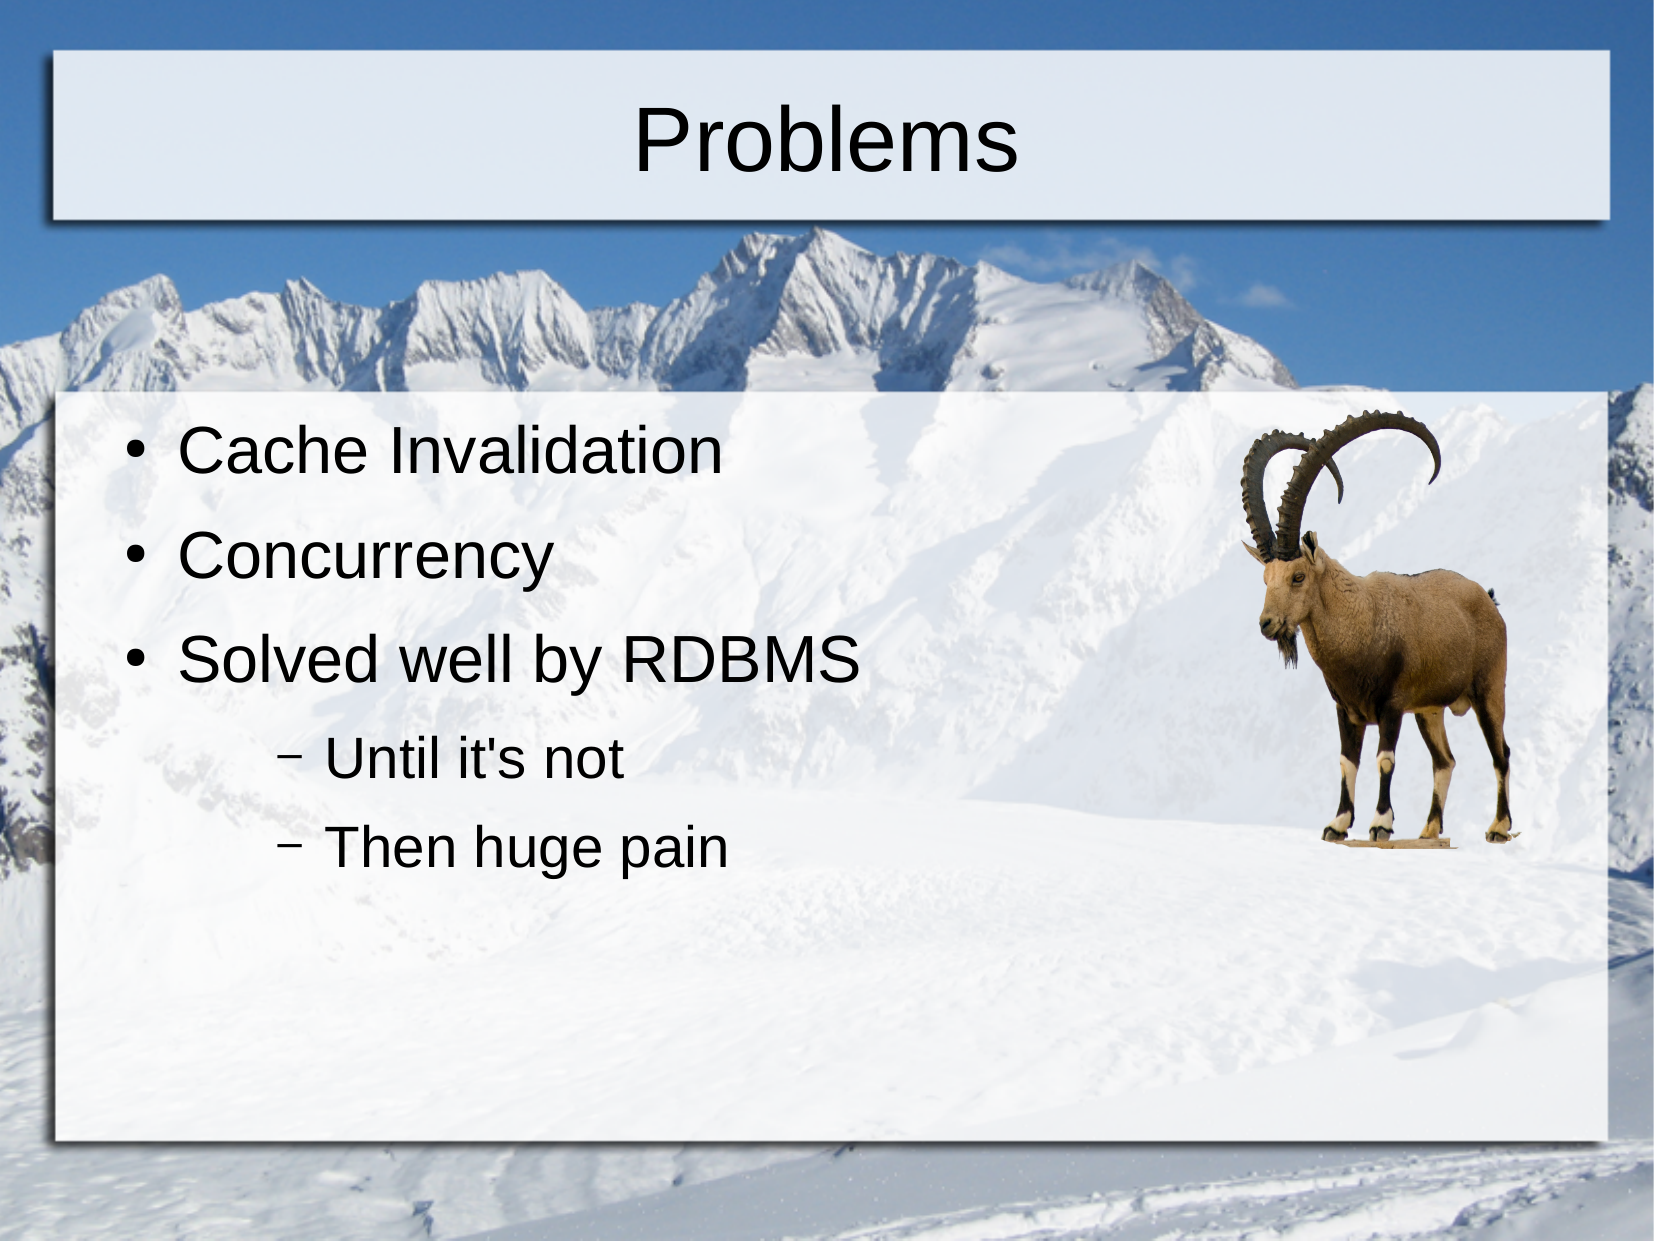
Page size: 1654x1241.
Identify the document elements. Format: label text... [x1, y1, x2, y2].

picture [0, 0, 1654, 1241]
title Problems [59, 61, 1595, 219]
list Cache Invalidation Concurrency Solved well by RDBMS Until it's not Then huge pain [88, 413, 1571, 1126]
